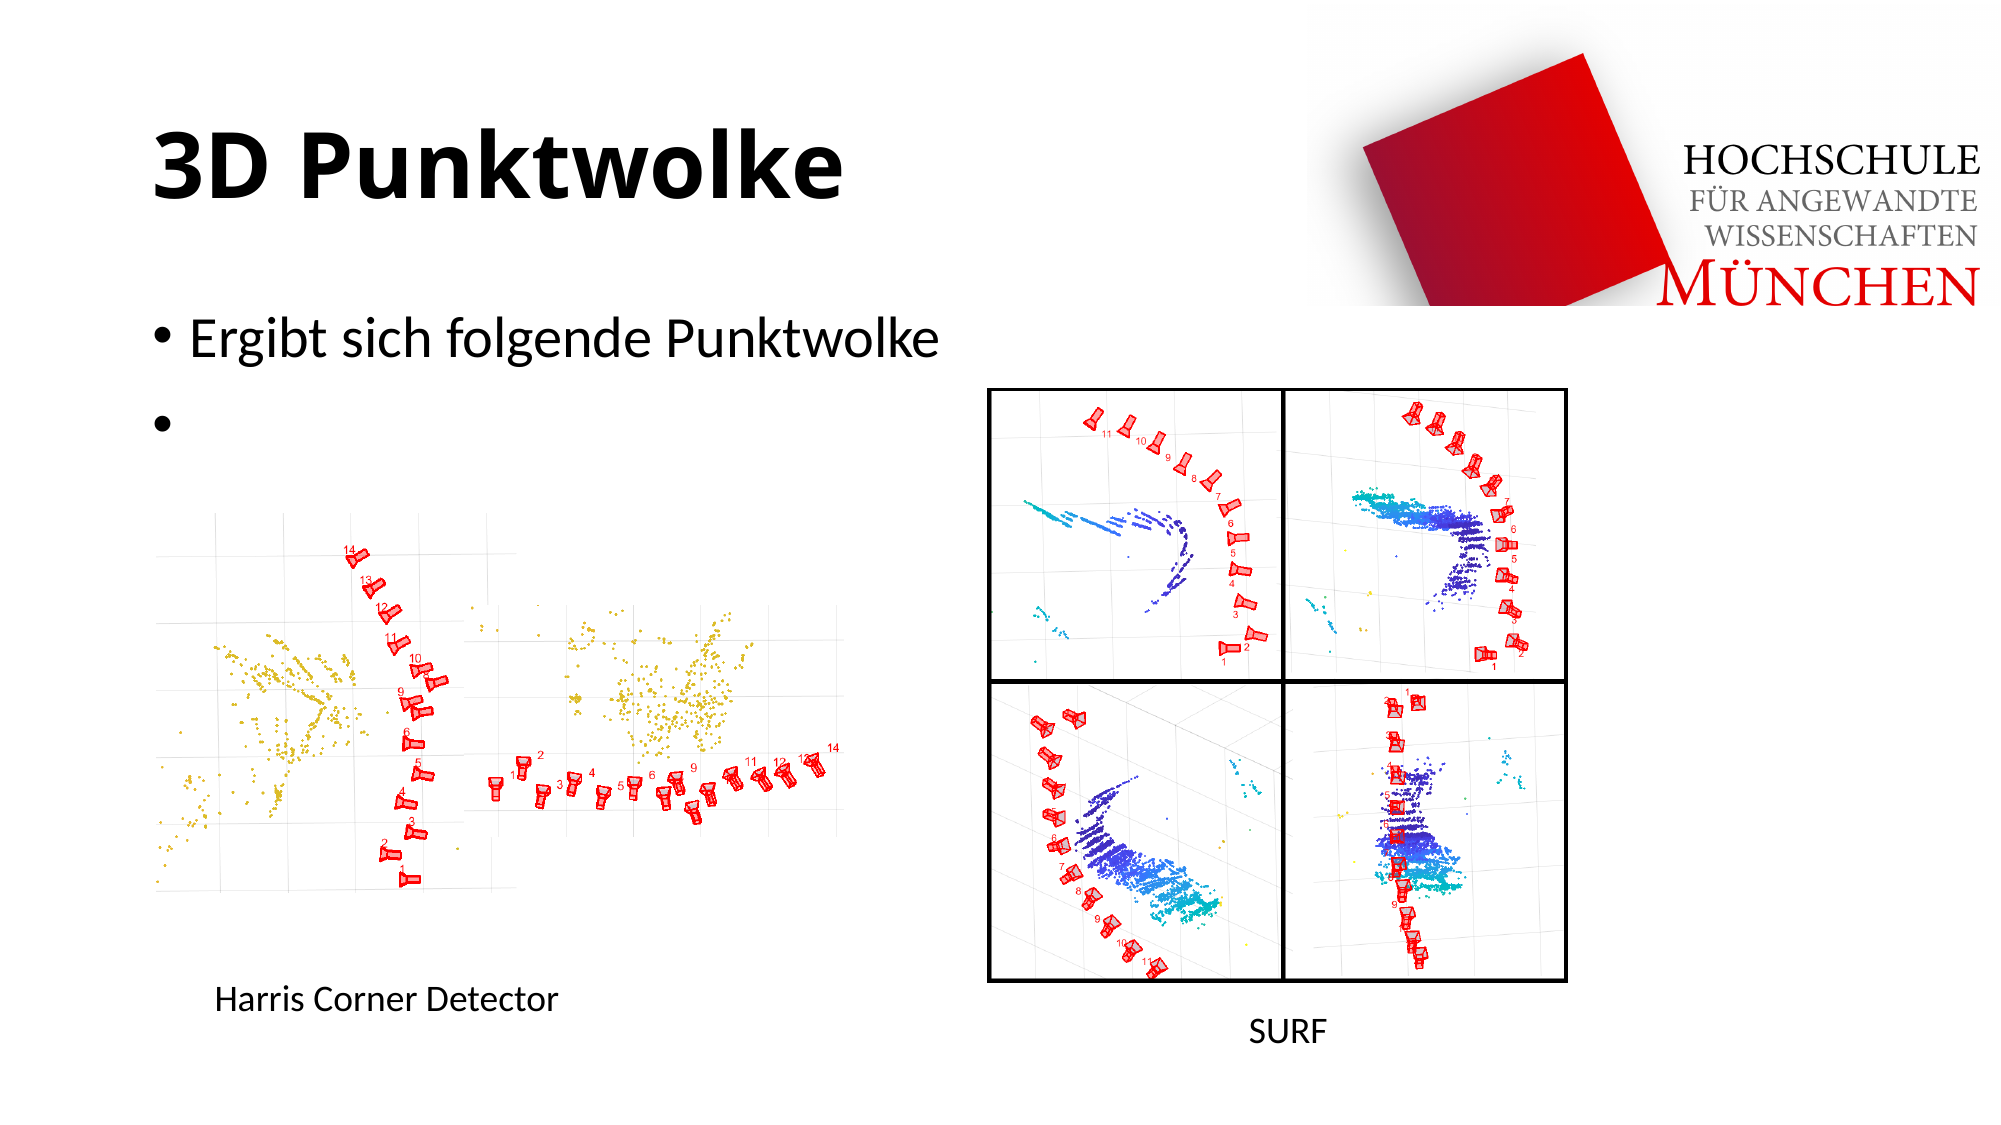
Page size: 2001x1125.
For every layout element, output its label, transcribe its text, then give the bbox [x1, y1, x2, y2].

picture [156, 513, 844, 893]
text_box SURF [1234, 998, 1344, 1059]
picture [987, 388, 1568, 983]
text_box Harris Corner Detector [199, 966, 579, 1028]
title 3D Punktwolke [137, 59, 1863, 278]
list Ergibt sich folgende Punktwolke [137, 299, 1863, 1014]
